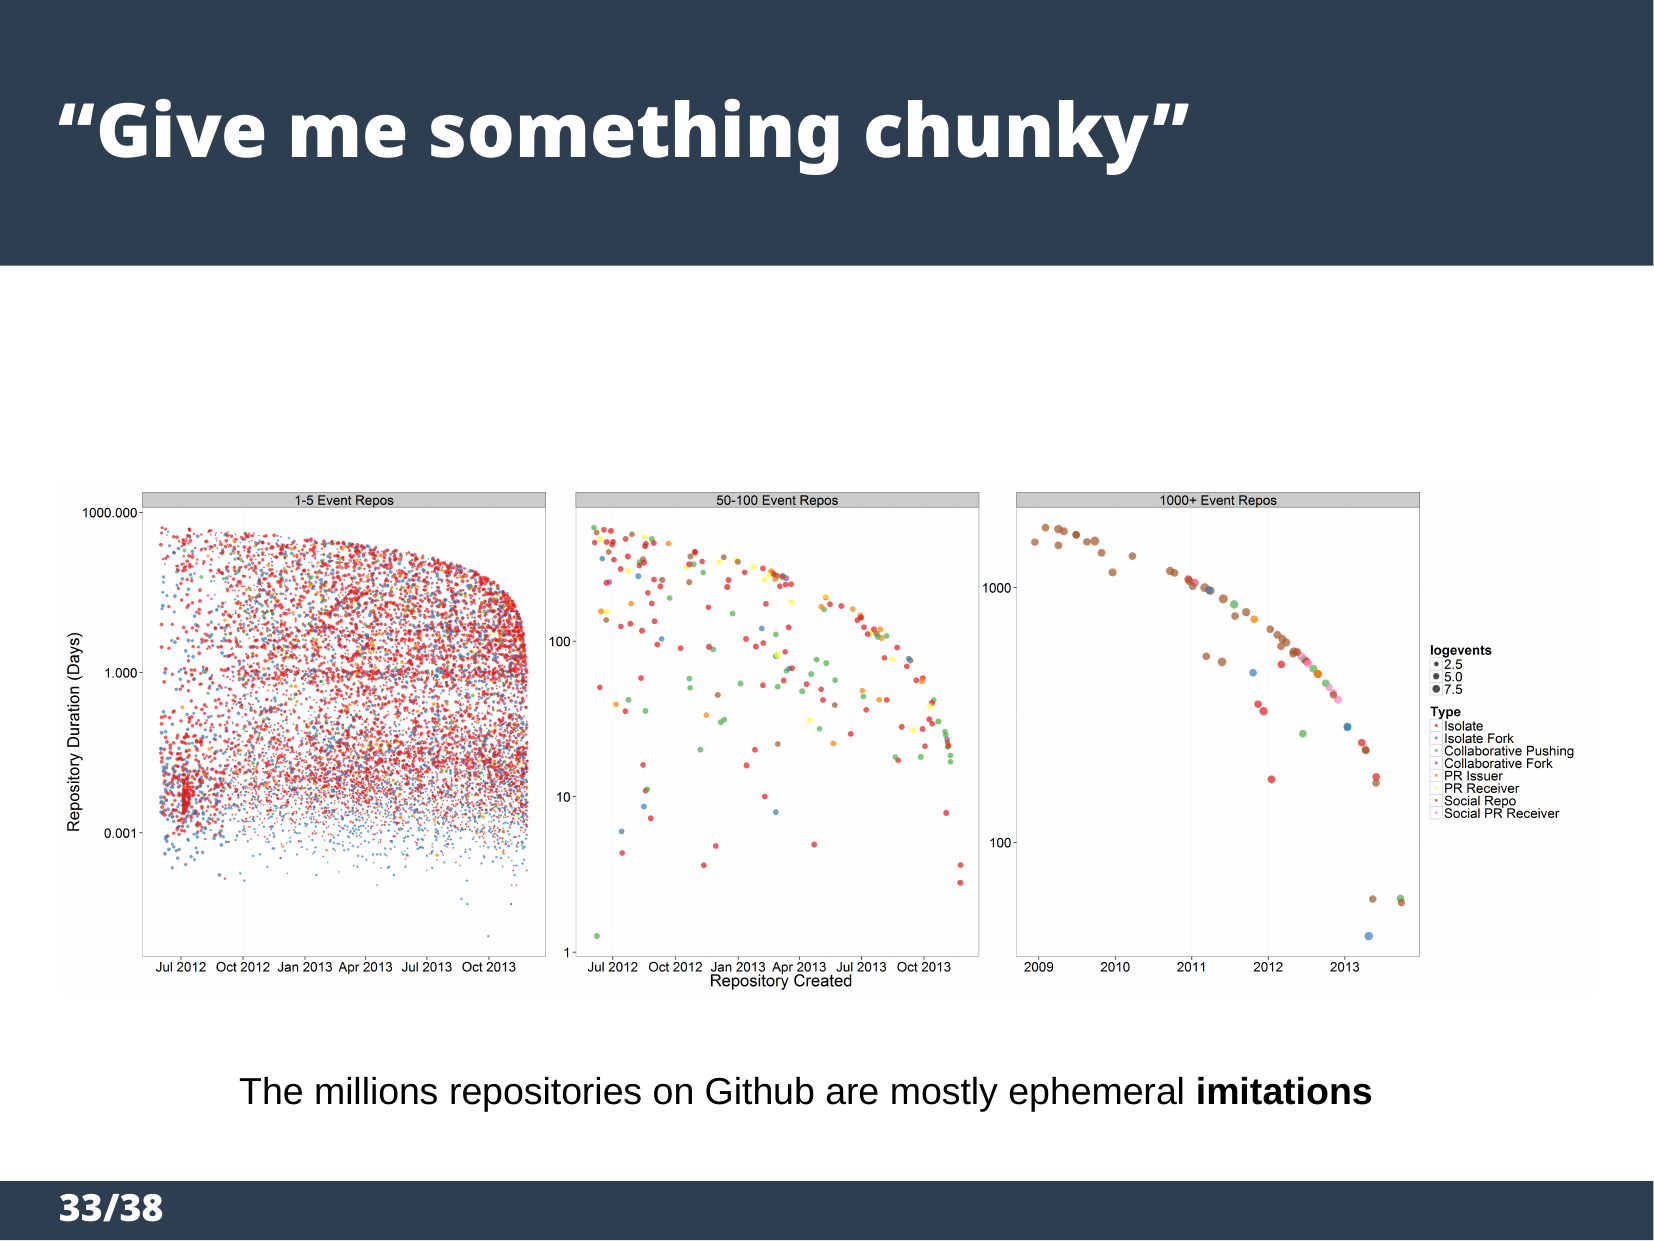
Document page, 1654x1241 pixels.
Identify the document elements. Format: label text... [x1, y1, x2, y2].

text_box The millions repositories on Github are mostly ephemeral imitations [224, 1062, 1394, 1120]
title “Give me something chunky” [59, 0, 1595, 260]
picture [59, 482, 1595, 994]
